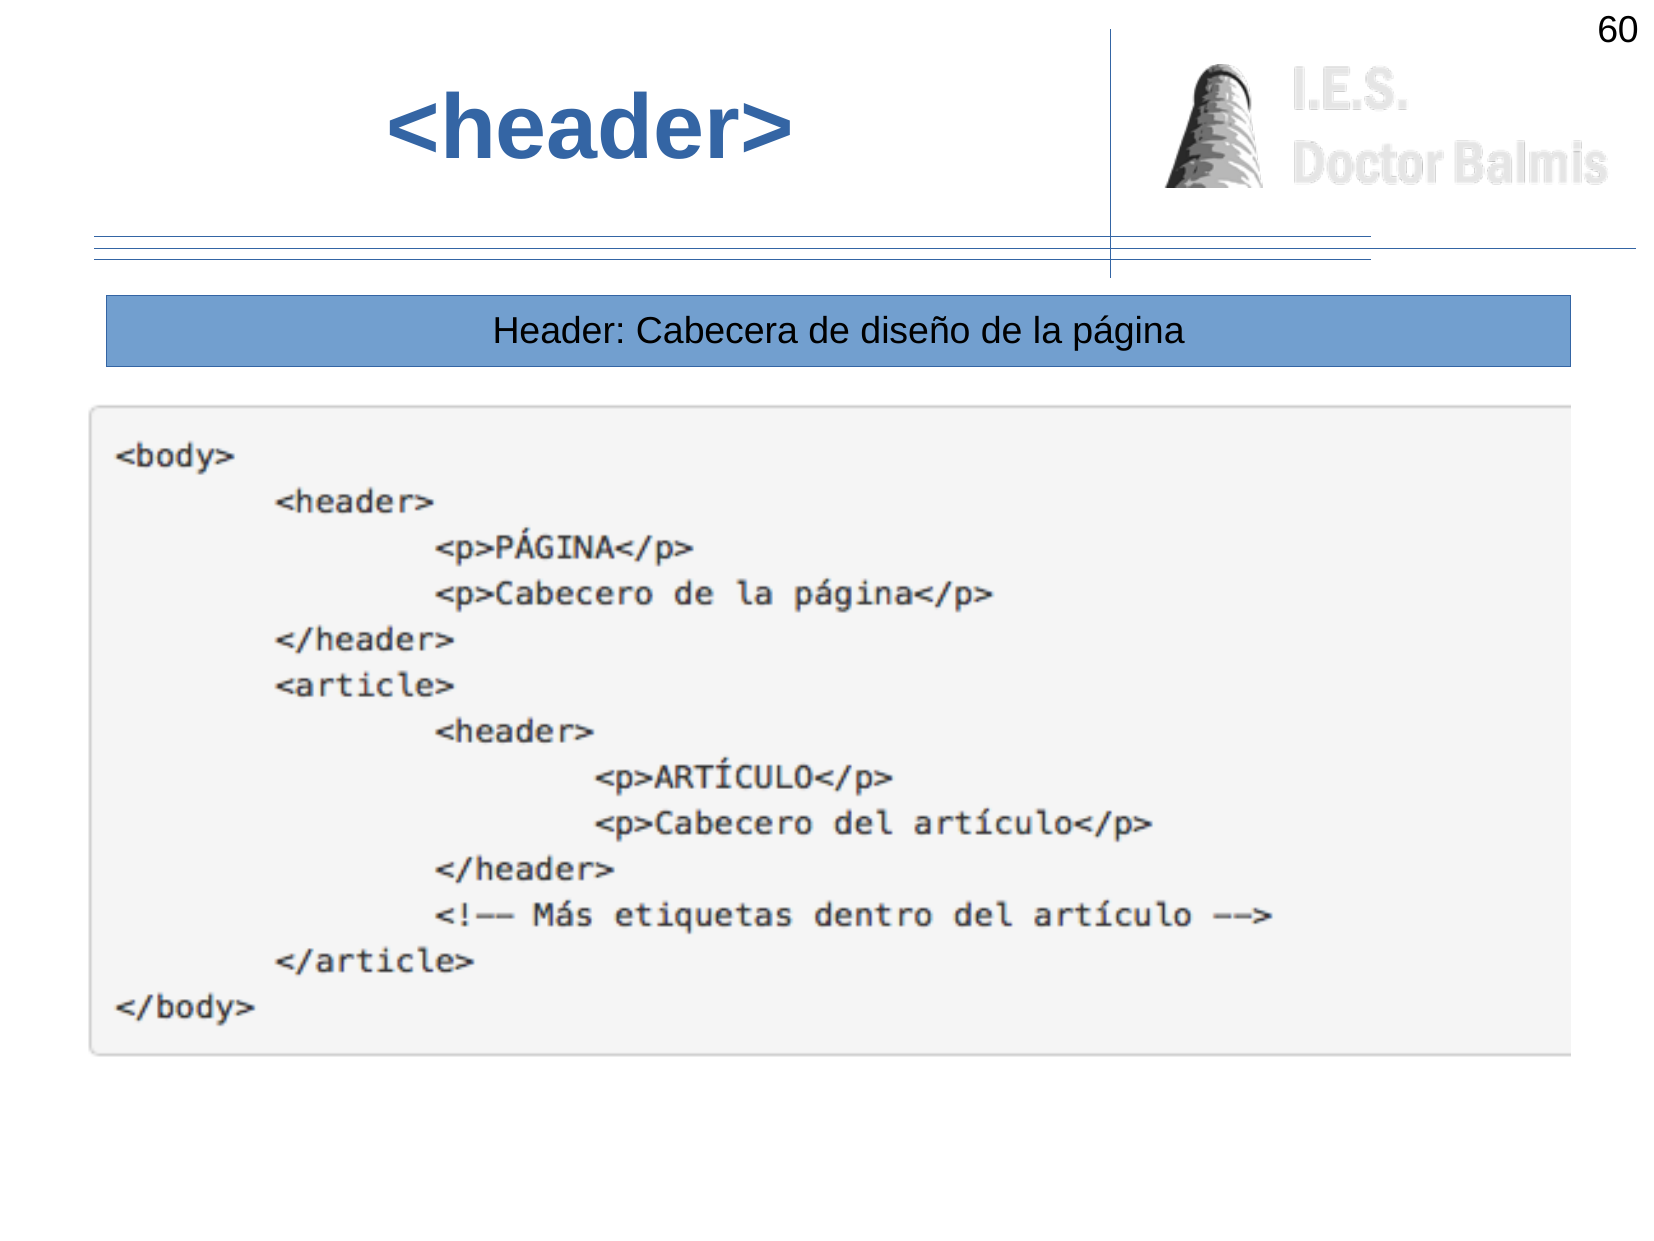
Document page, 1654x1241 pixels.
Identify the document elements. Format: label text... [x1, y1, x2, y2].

picture [82, 401, 1571, 1062]
picture [1133, 64, 1619, 188]
text_box Header: Cabecera de diseño de la página [106, 295, 1571, 367]
title <header> [118, 23, 1063, 231]
